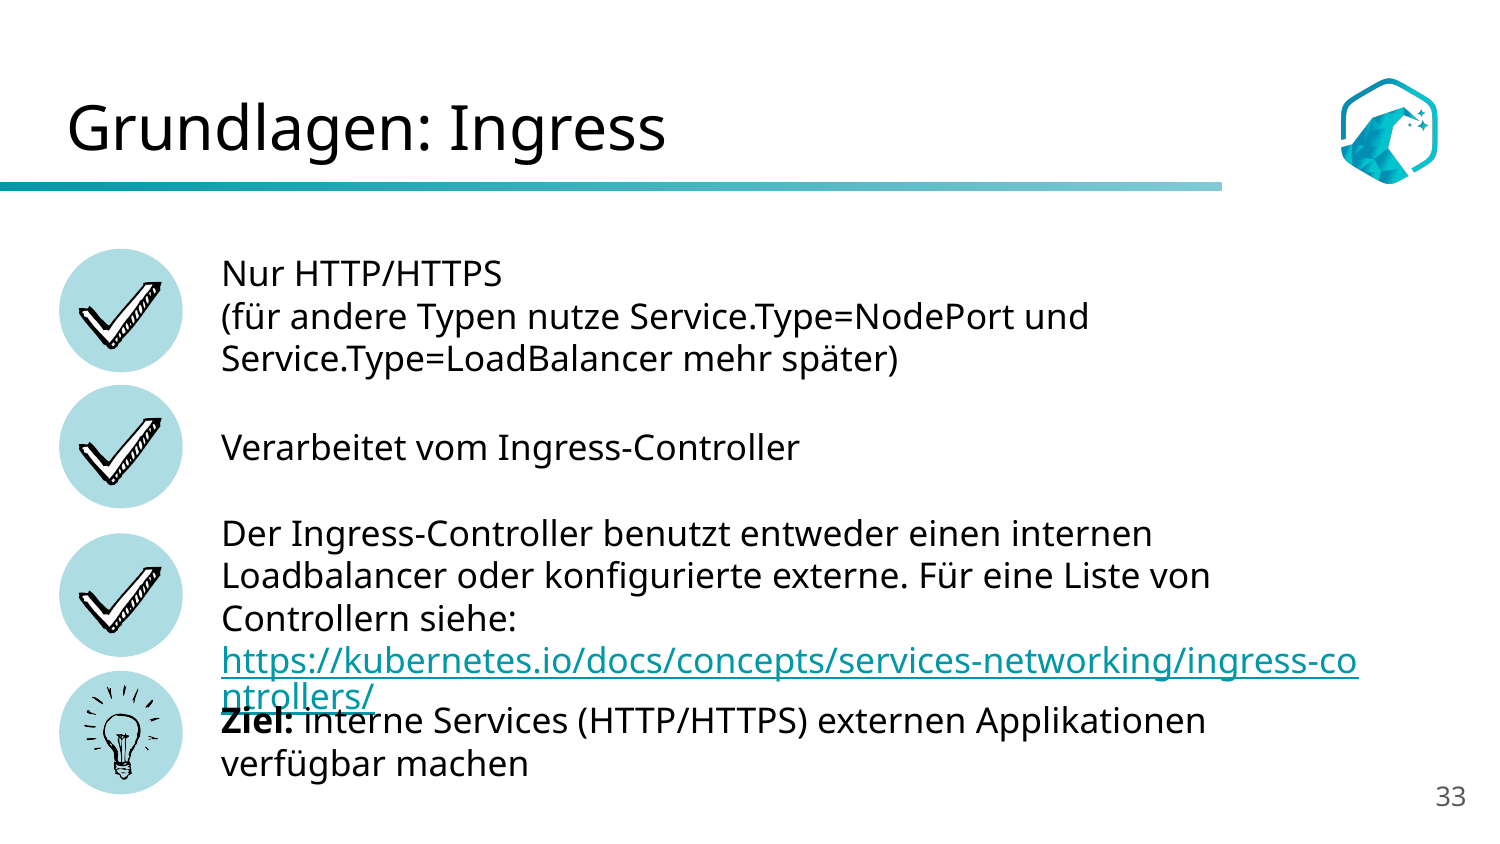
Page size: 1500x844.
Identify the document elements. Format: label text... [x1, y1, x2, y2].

title Grundlagen: Ingress [51, 72, 1449, 167]
text_box Nur HTTP/HTTPS (für andere Typen nutze Service.Type=NodePort und Service.Type=LoadBalancer mehr später) [206, 236, 1466, 395]
picture [1330, 167, 1449, 188]
text_box [59, 248, 183, 373]
picture [77, 281, 165, 351]
slide_number <number> [1391, 764, 1482, 829]
text_box Ziel: interne Services (HTTP/HTTPS) externen Applikationen verfügbar machen [206, 683, 1394, 799]
text_box [59, 533, 183, 657]
picture [77, 417, 165, 487]
text_box [59, 384, 183, 509]
text_box [59, 670, 183, 795]
picture [84, 685, 160, 780]
picture [77, 566, 165, 635]
text_box Der Ingress-Controller benutzt entweder einen internen Loadbalancer oder konfigurierte externe. Für eine Liste von Controllern siehe: https://kubernetes.io/docs/concepts/services-networking/ingress-controllers/ [206, 496, 1394, 683]
text_box Verarbeitet vom Ingress-Controller [206, 409, 1500, 483]
